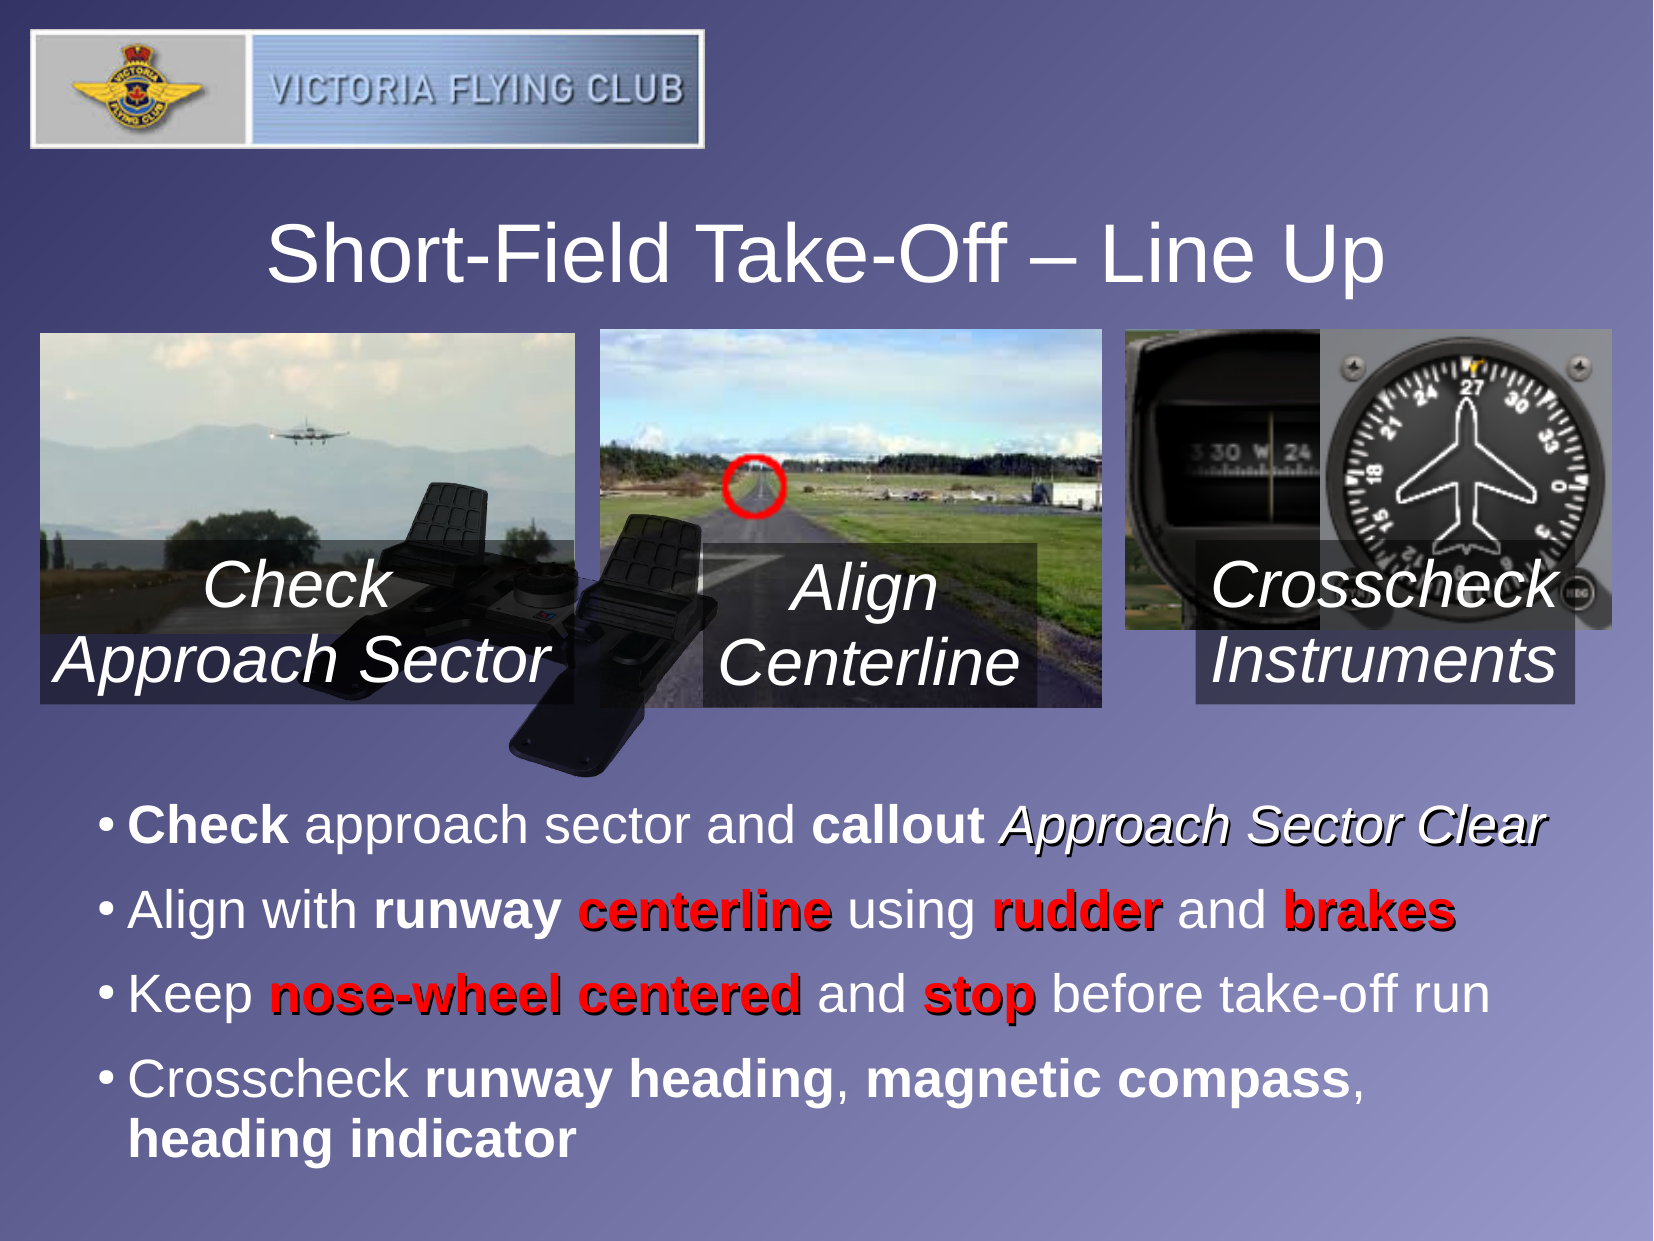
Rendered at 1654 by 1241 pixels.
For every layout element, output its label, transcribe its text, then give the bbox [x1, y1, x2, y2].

picture [1125, 329, 1612, 631]
picture [40, 329, 1102, 781]
text_box Check Approach Sector [40, 540, 575, 705]
title Short-Field Take-Off – Line Up [82, 150, 1571, 358]
text_box Align Centerline [721, 543, 1038, 708]
list Check approach sector and callout Approach Sector Clear Align with runway centerline using rudder and brakes Keep nose-wheel centered and stop before take-off run Crosscheck runway heading, magnetic compass, heading indicator [82, 795, 1571, 1201]
text_box Crosscheck Instruments [1195, 540, 1576, 705]
picture [30, 29, 705, 149]
